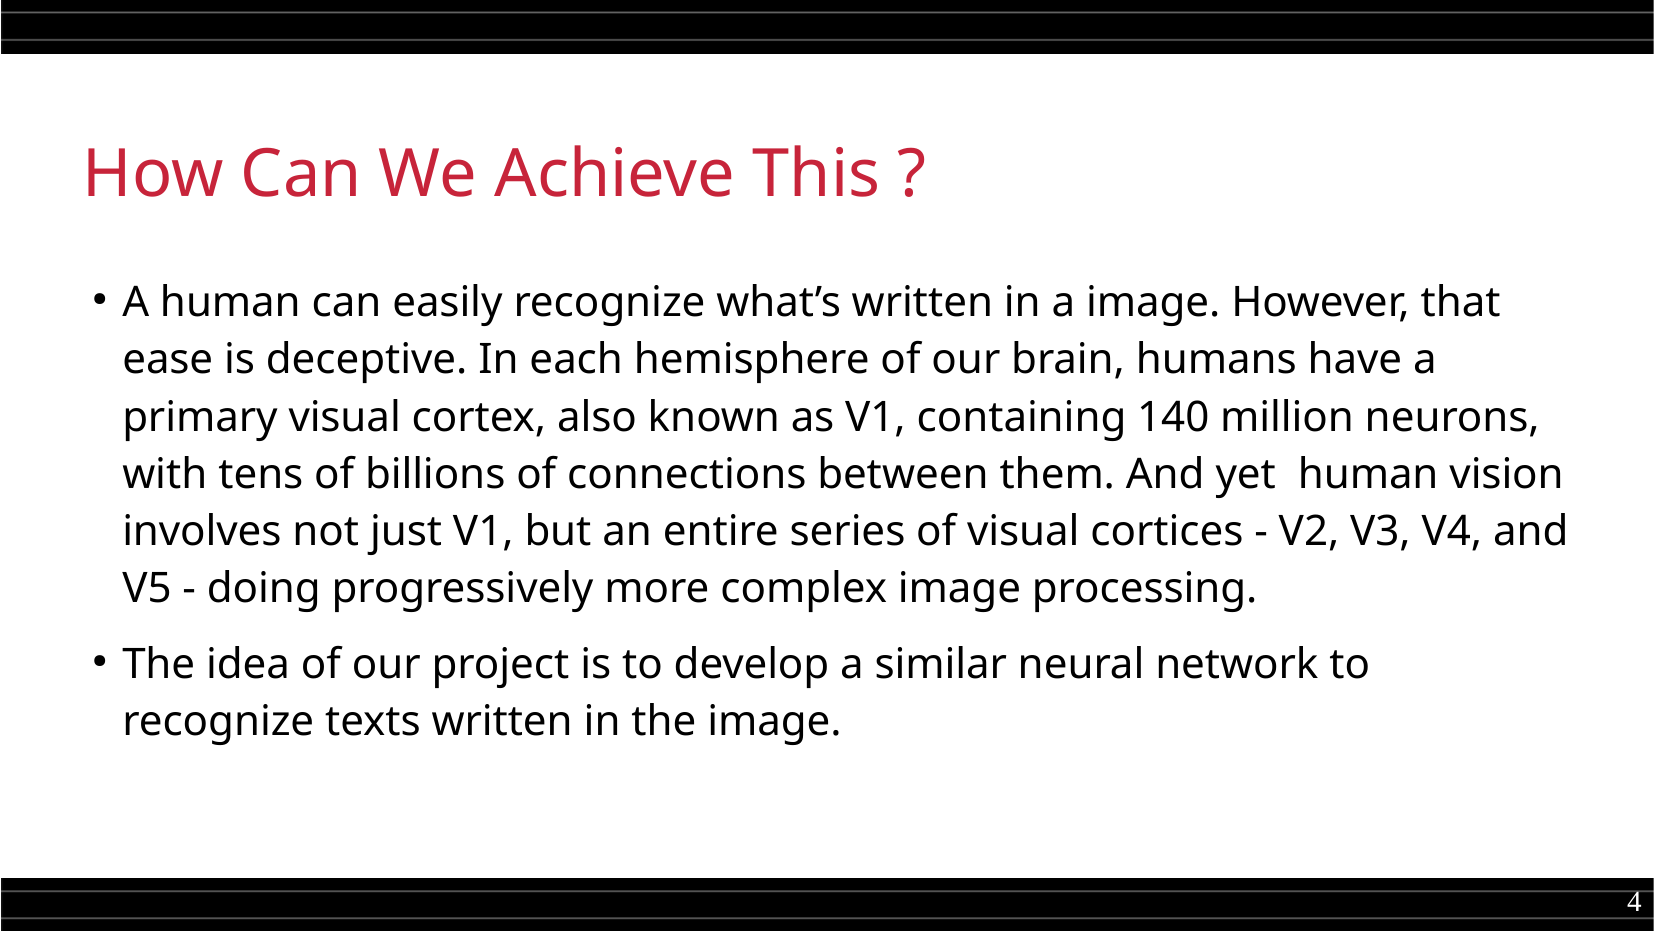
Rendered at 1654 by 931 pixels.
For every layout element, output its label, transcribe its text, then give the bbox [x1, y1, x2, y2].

picture [1, 0, 1654, 54]
title How Can We Achieve This ? [82, 92, 1571, 249]
picture [1, 878, 1654, 931]
list A human can easily recognize what’s written in a image. However, that ease is deceptive. In each hemisphere of our brain, humans have a primary visual cortex, also known as V1, containing 140 million neurons, with tens of billions of connections between them. And yet human vision involves not just V1, but an entire series of visual cortices - V2, V3, V4, and V5 - doing progressively more complex image processing. The idea of our project is to develop a similar neural network to recognize texts written in the image. [82, 271, 1571, 758]
